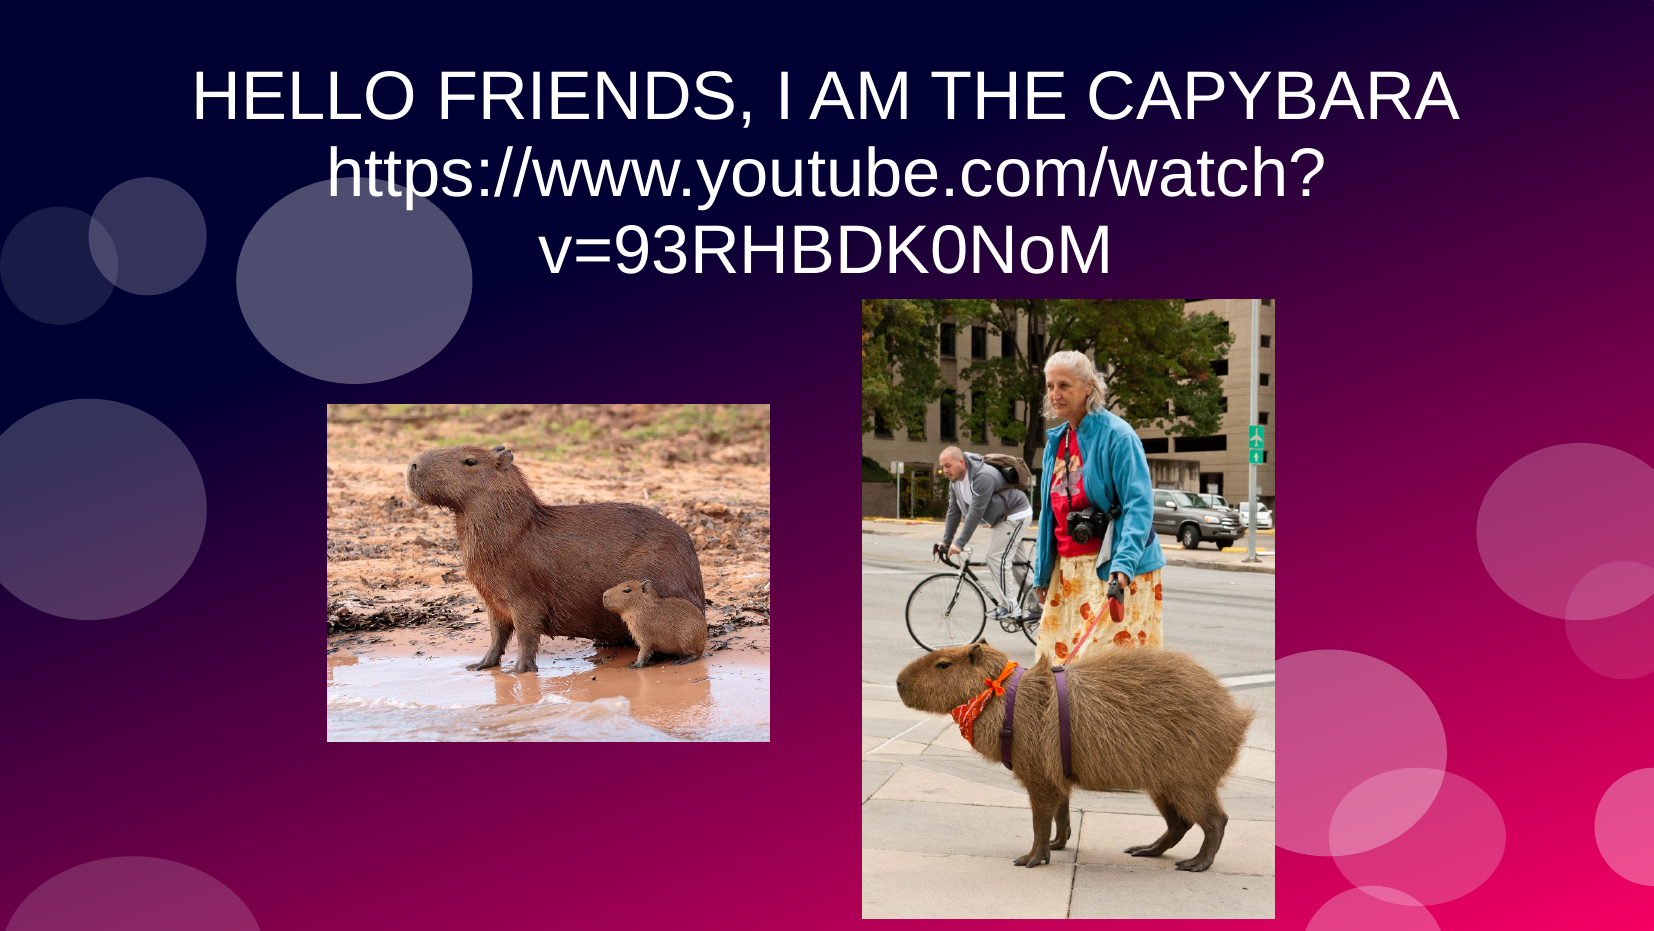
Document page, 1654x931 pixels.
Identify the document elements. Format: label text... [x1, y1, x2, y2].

picture [862, 299, 1275, 919]
title HELLO FRIENDS, I AM THE CAPYBARA https://www.youtube.com/watch?v=93RHBDK0NoM [82, 57, 1571, 365]
picture [327, 404, 770, 743]
